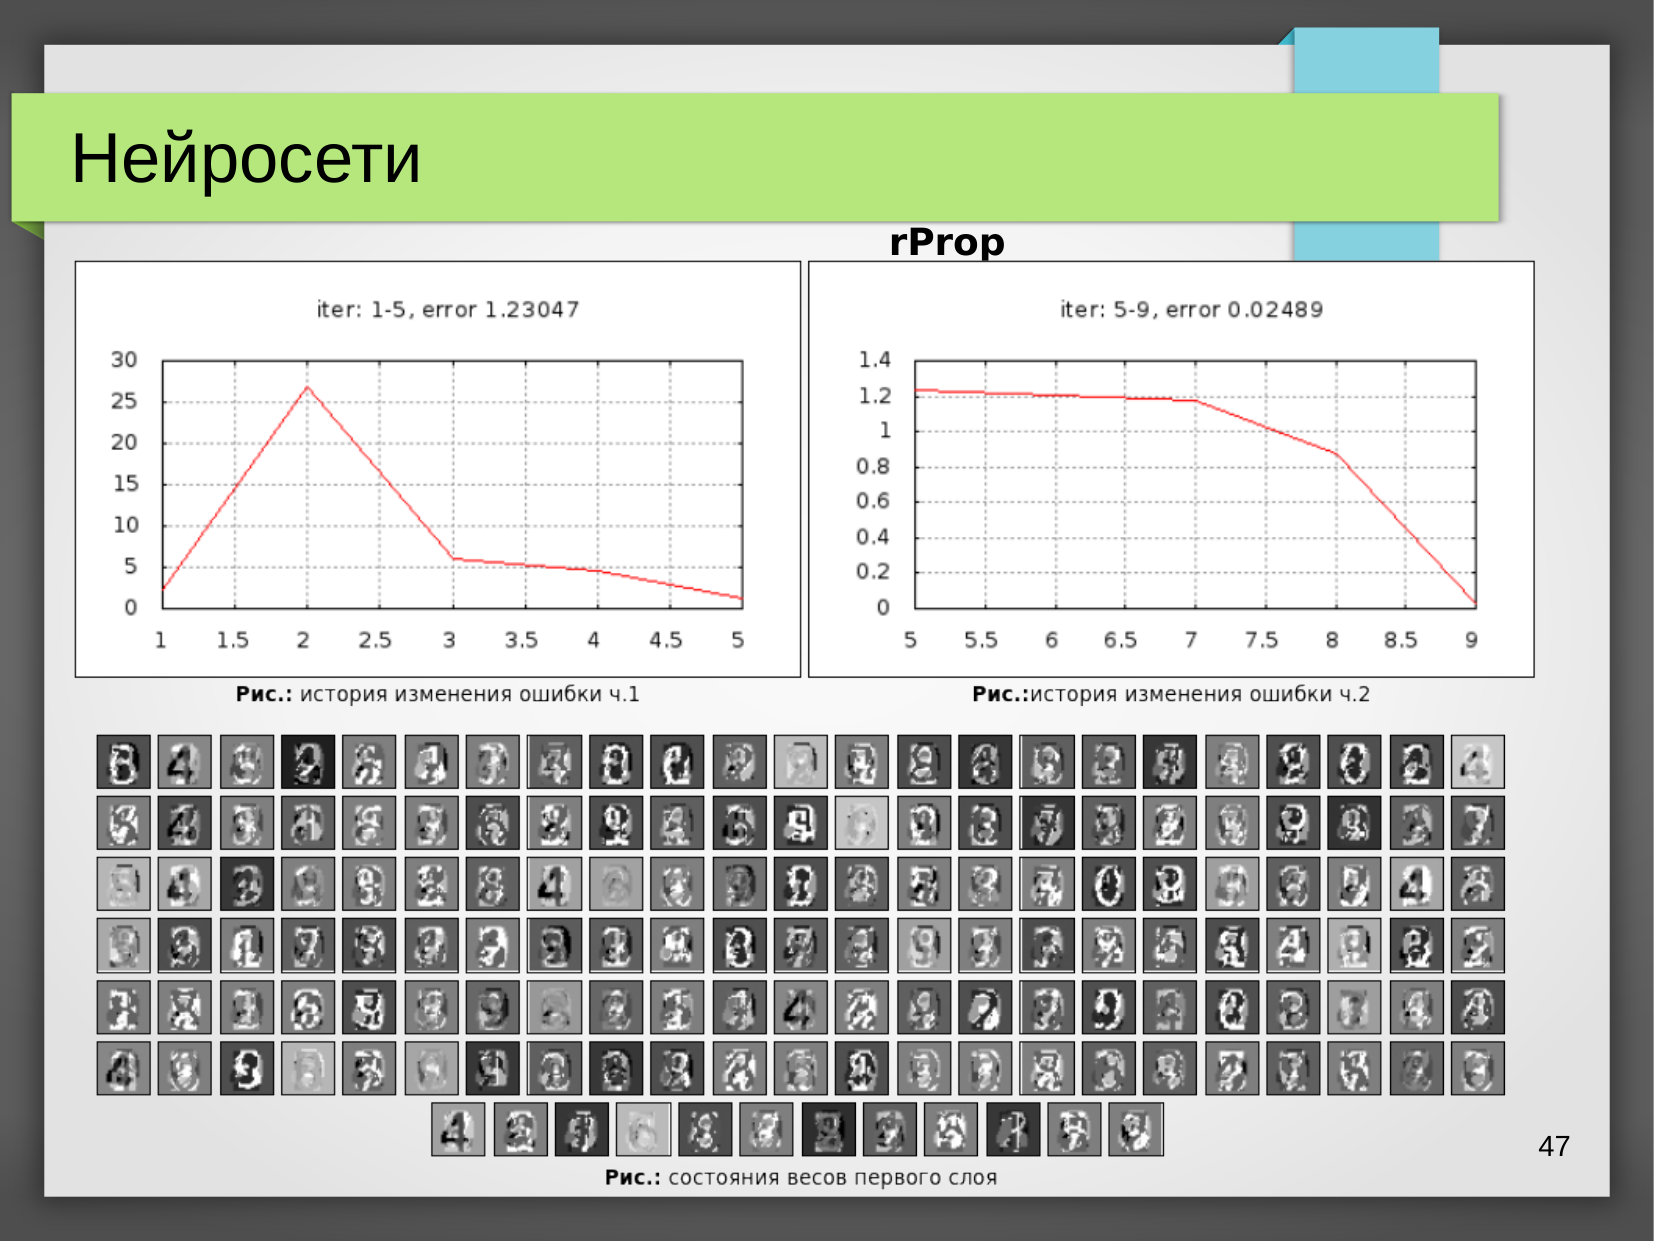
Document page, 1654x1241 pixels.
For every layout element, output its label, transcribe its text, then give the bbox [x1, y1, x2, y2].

title Нейросети [70, 118, 1205, 199]
text_box rProp [874, 213, 1021, 256]
picture [0, 0, 1654, 1241]
